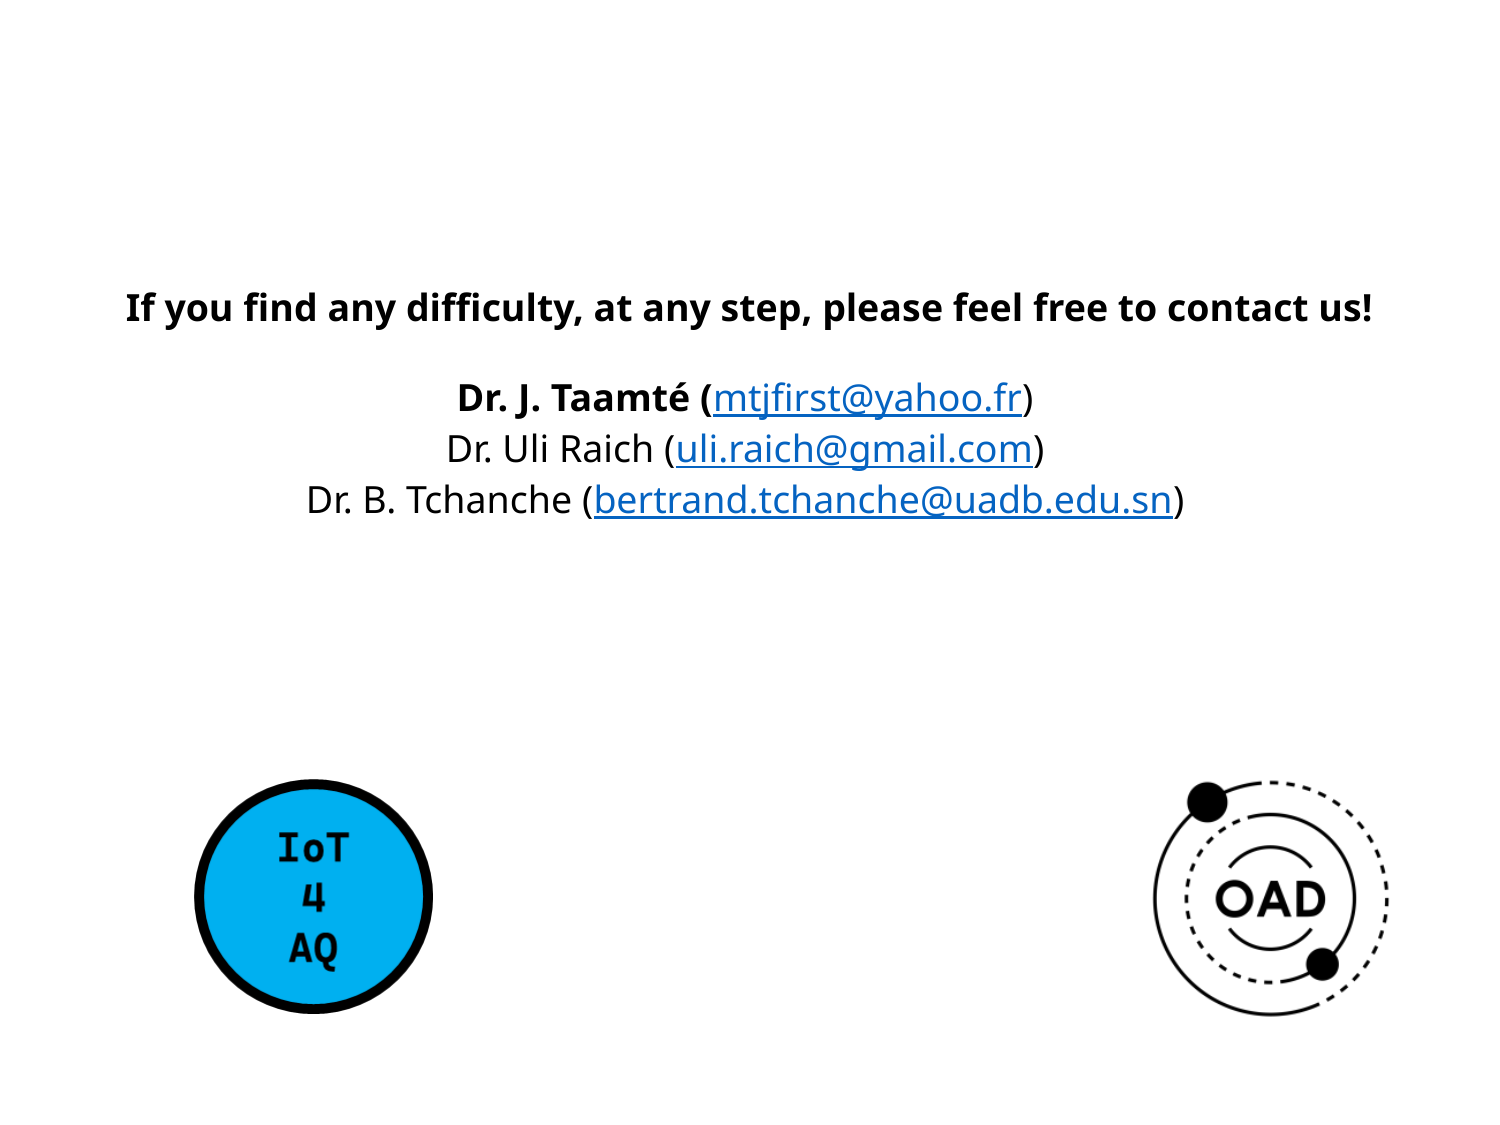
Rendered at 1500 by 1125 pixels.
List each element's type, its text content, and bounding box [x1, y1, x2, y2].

picture [194, 779, 433, 1014]
picture [1097, 723, 1445, 1071]
title If you find any difficulty, at any step, please feel free to contact us! Dr. J. Taamté (mtjfirst@yahoo.fr) Dr. Uli Raich (uli.raich@gmail.com) Dr. B. Tchanche (bertrand.tchanche@uadb.edu.sn) [103, 267, 1397, 544]
